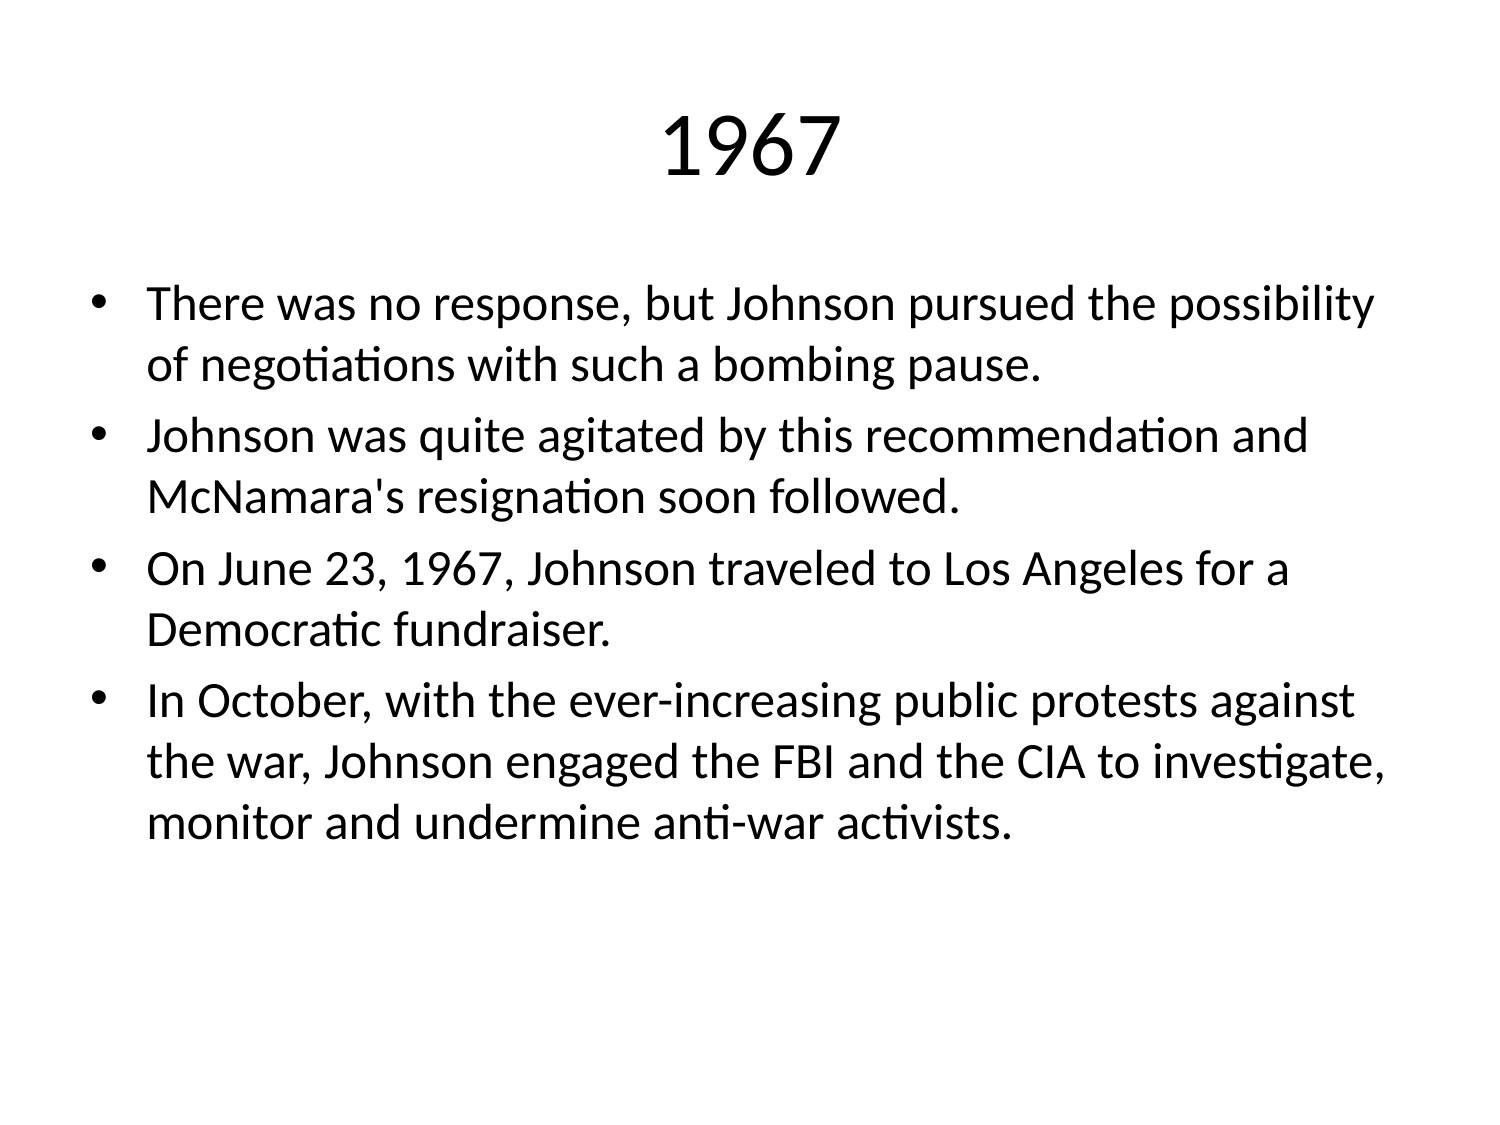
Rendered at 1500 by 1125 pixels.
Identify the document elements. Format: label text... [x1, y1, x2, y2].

title 1967 [75, 45, 1425, 233]
list There was no response, but Johnson pursued the possibility of negotiations with such a bombing pause. Johnson was quite agitated by this recommendation and McNamara's resignation soon followed. On June 23, 1967, Johnson traveled to Los Angeles for a Democratic fundraiser. In October, with the ever-increasing public protests against the war, Johnson engaged the FBI and the CIA to investigate, monitor and undermine anti-war activists. [75, 262, 1425, 1005]
